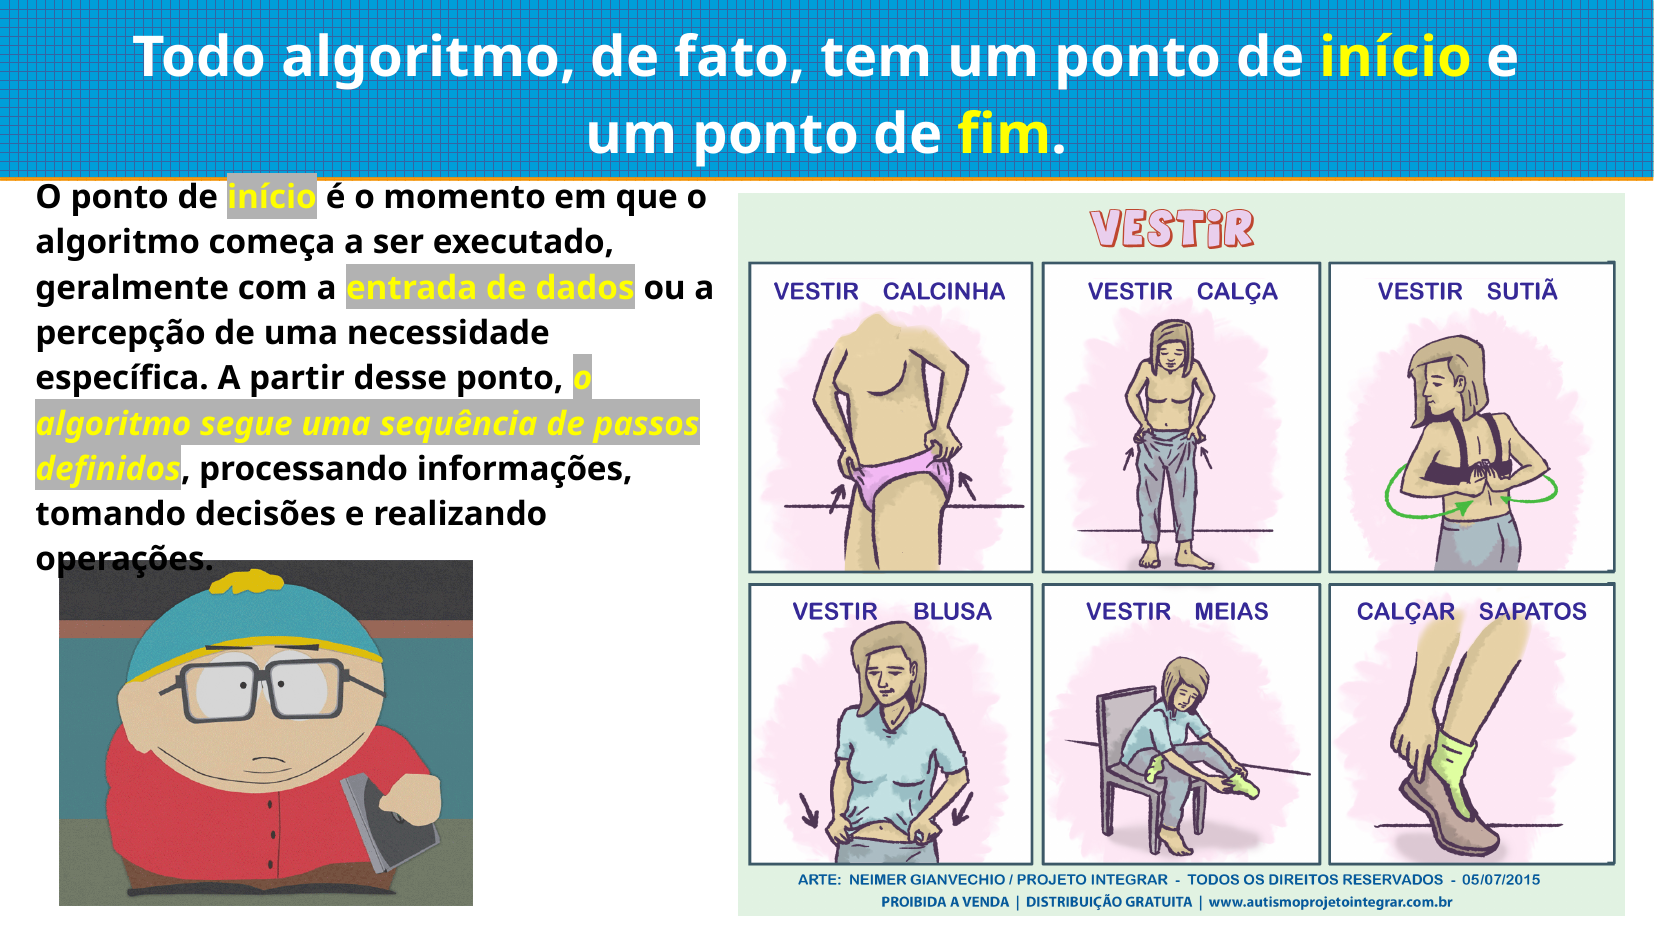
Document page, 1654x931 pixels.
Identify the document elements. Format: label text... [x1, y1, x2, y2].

picture [738, 193, 1625, 916]
title Todo algoritmo, de fato, tem um ponto de início e um ponto de fim. [82, 14, 1571, 171]
text_box O ponto de início é o momento em que o algoritmo começa a ser executado, geralmente com a entrada de dados ou a percepção de uma necessidade específica. A partir desse ponto, o algoritmo segue uma sequência de passos definidos, processando informações, tomando decisões e realizando operações. [29, 167, 739, 587]
picture [59, 587, 473, 906]
